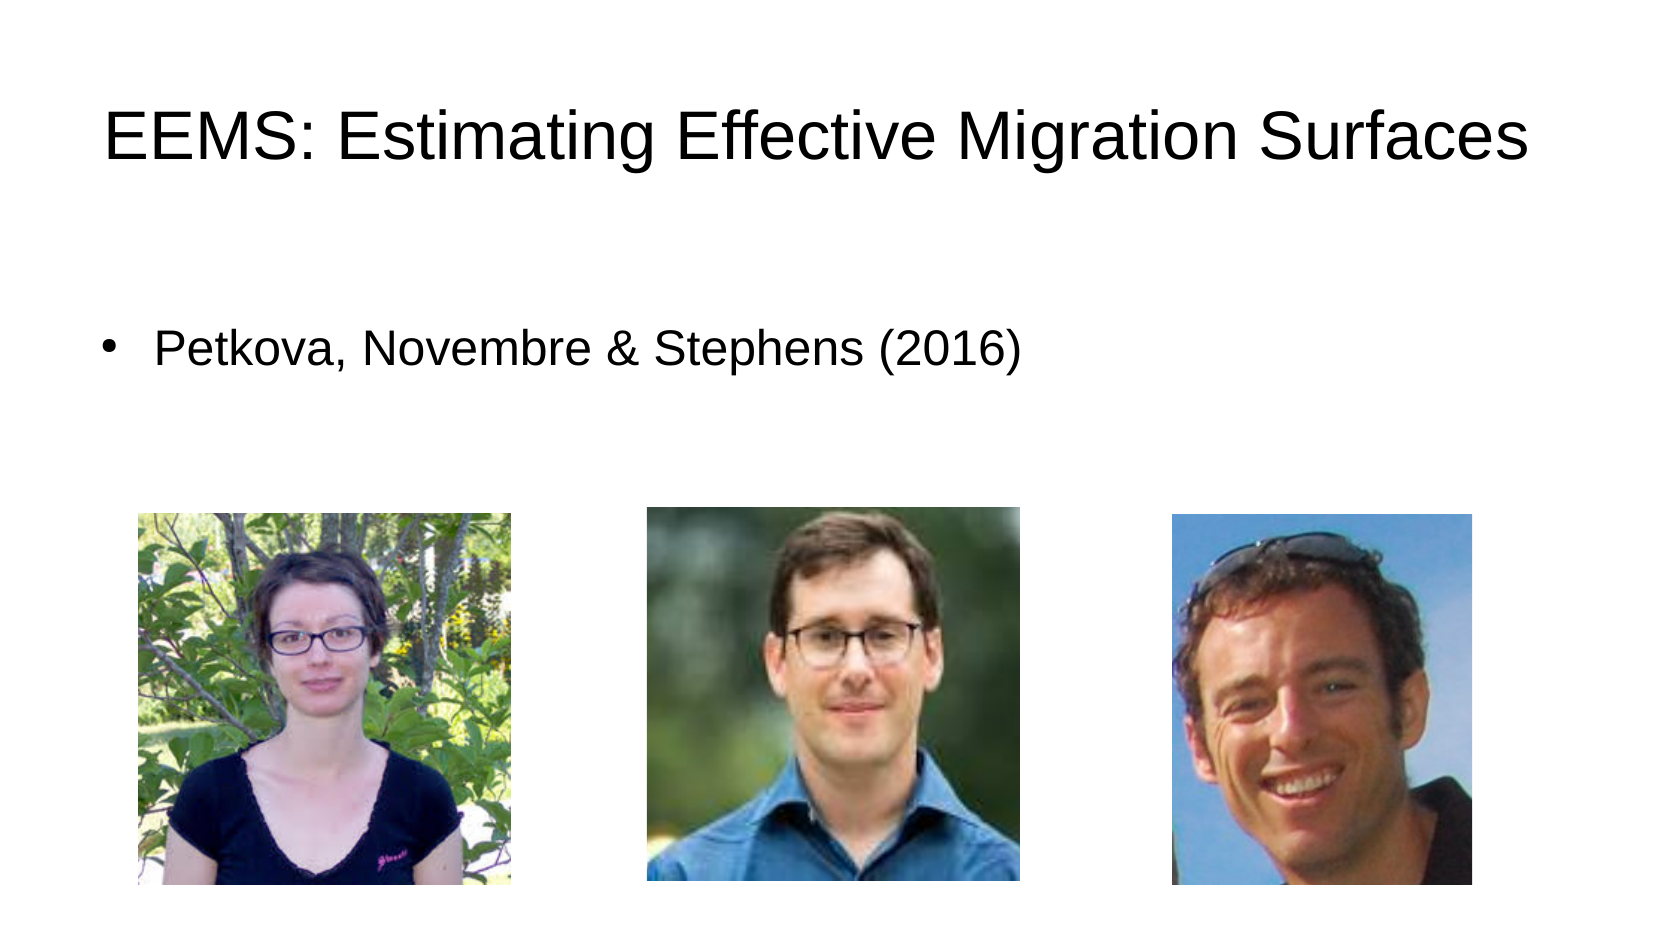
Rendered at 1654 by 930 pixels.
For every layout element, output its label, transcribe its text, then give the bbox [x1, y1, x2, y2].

title EEMS: Estimating Effective Migration Surfaces [82, 31, 1571, 239]
picture [646, 507, 1021, 882]
picture [1172, 514, 1473, 885]
list Petkova, Novembre & Stephens (2016) [82, 319, 1571, 930]
picture [138, 513, 511, 886]
